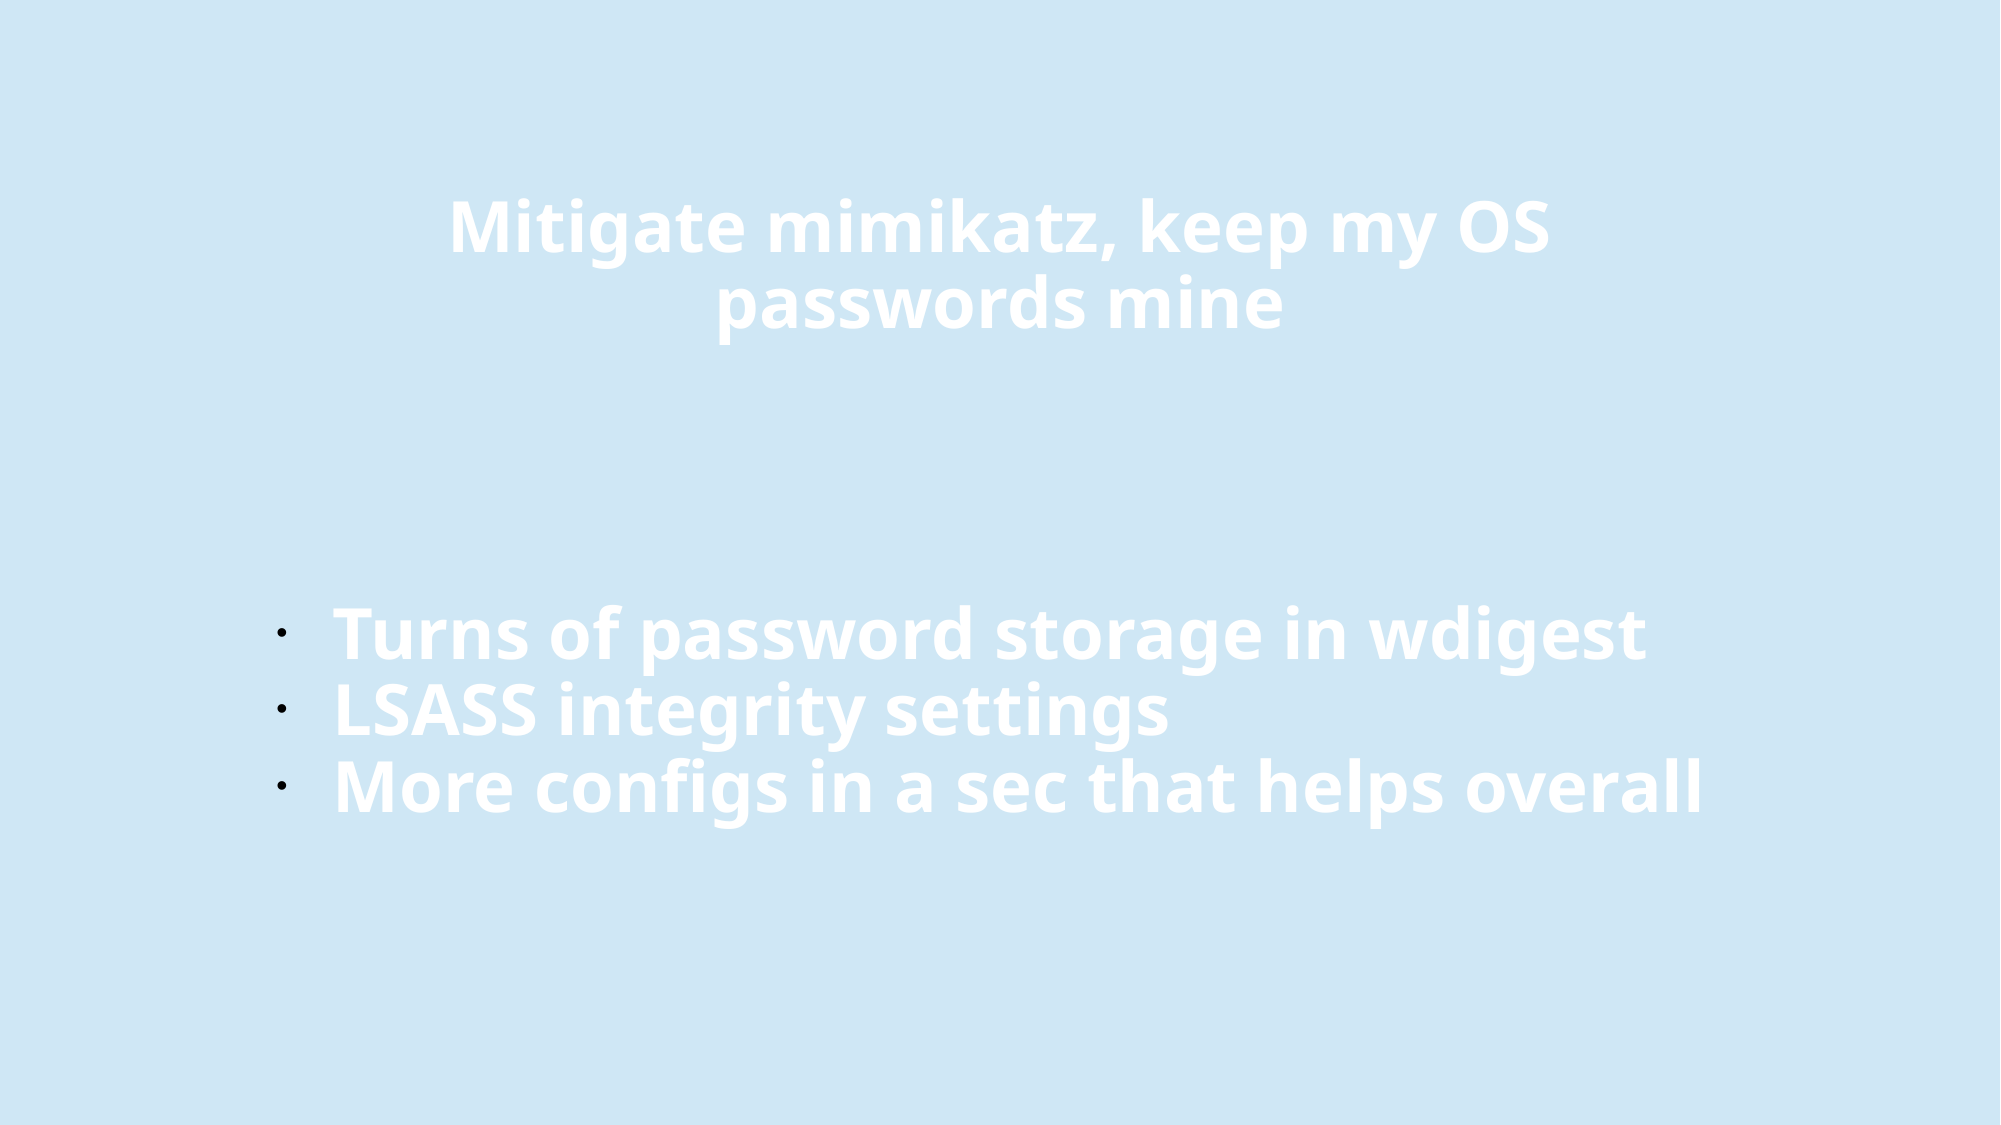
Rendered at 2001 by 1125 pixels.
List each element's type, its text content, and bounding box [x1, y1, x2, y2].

subtitle Turns of password storage in wdigest LSASS integrity settings More configs in a sec that helps overall [261, 590, 1739, 863]
title Mitigate mimikatz, keep my OS passwords mine [261, 184, 1739, 576]
